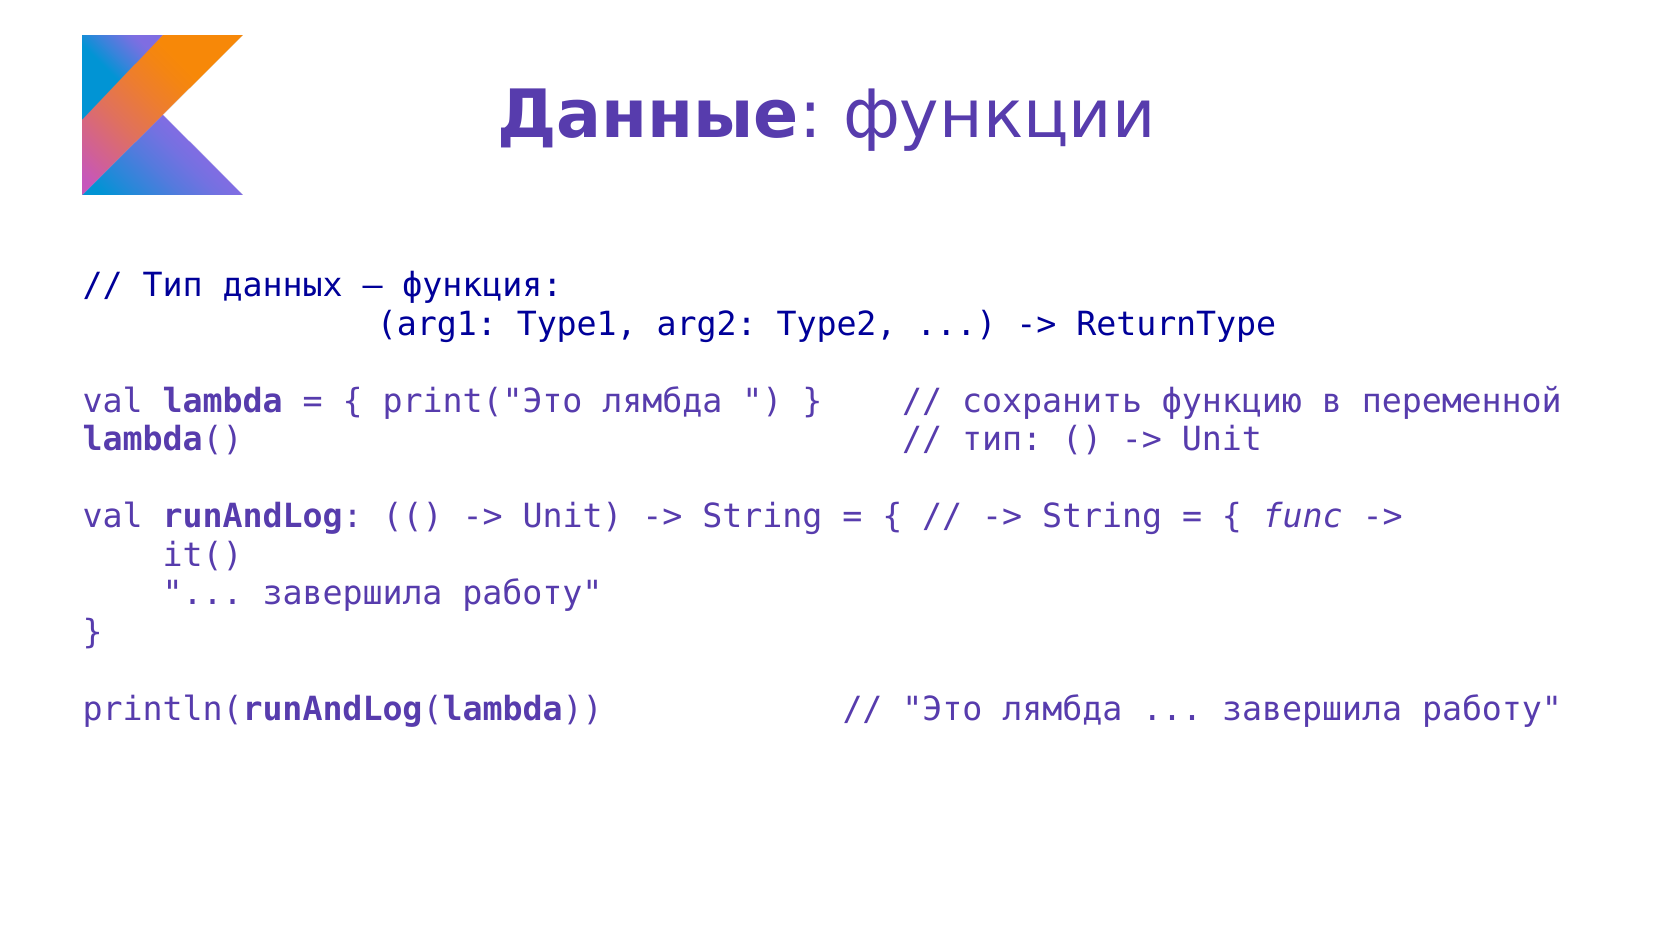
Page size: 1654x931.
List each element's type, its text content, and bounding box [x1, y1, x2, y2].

title Данные: функции [243, 37, 1571, 193]
subtitle // Тип данных — функция: (arg1: Туре1, arg2: Type2, ...) -> ReturnType val lambda = { print("Это лямбда ") } // сохранить функцию в переменной lambda() // тип: () -> Unit val runAndLog: (() -> Unit) -> String = { // -> String = { func -> it() "... завершила работу" } println(runAndLog(lambda)) // "Это лямбда ... завершила работу" [82, 265, 1571, 806]
picture [82, 35, 243, 195]
